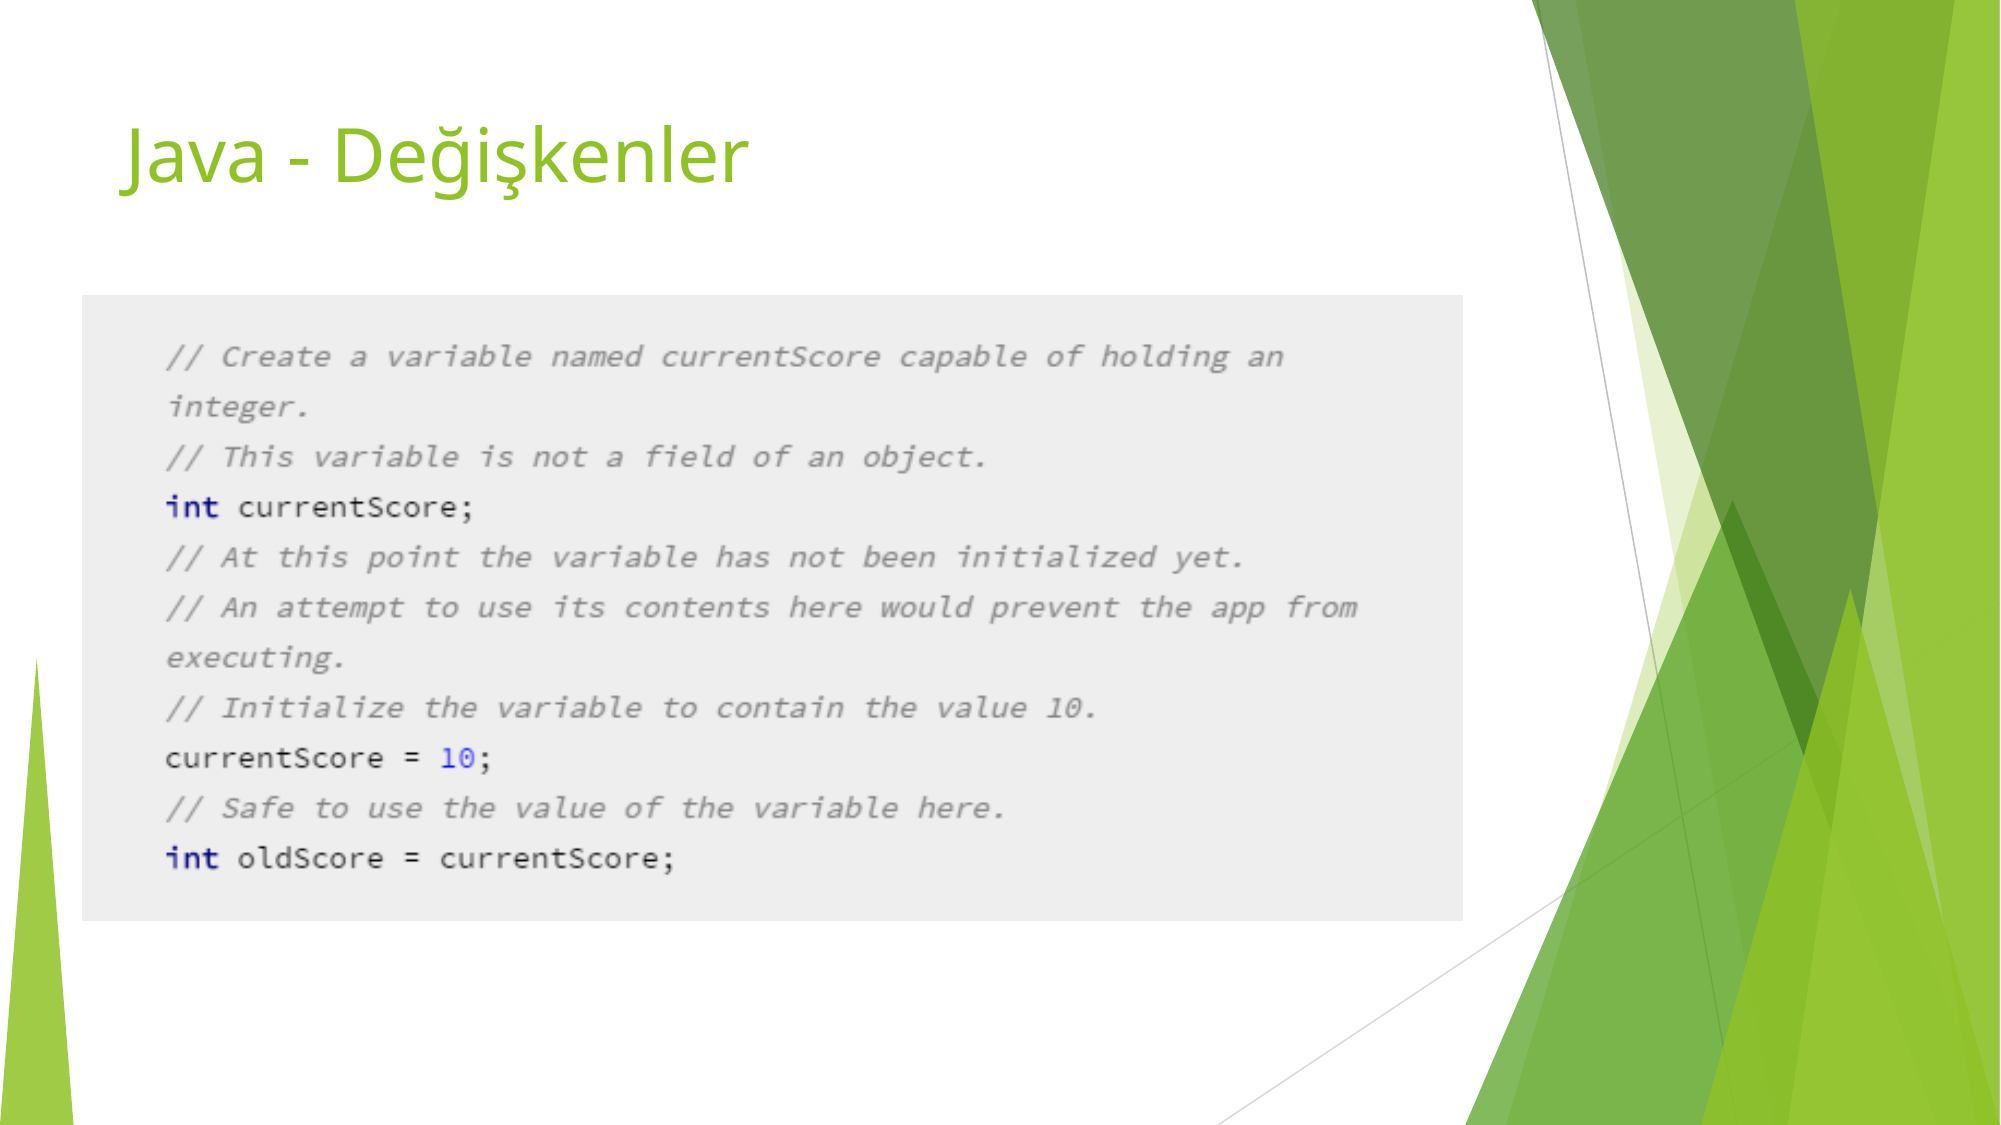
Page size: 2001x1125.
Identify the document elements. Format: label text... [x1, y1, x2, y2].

picture [82, 295, 1463, 921]
title Java - Değişkenler [111, 99, 1522, 317]
